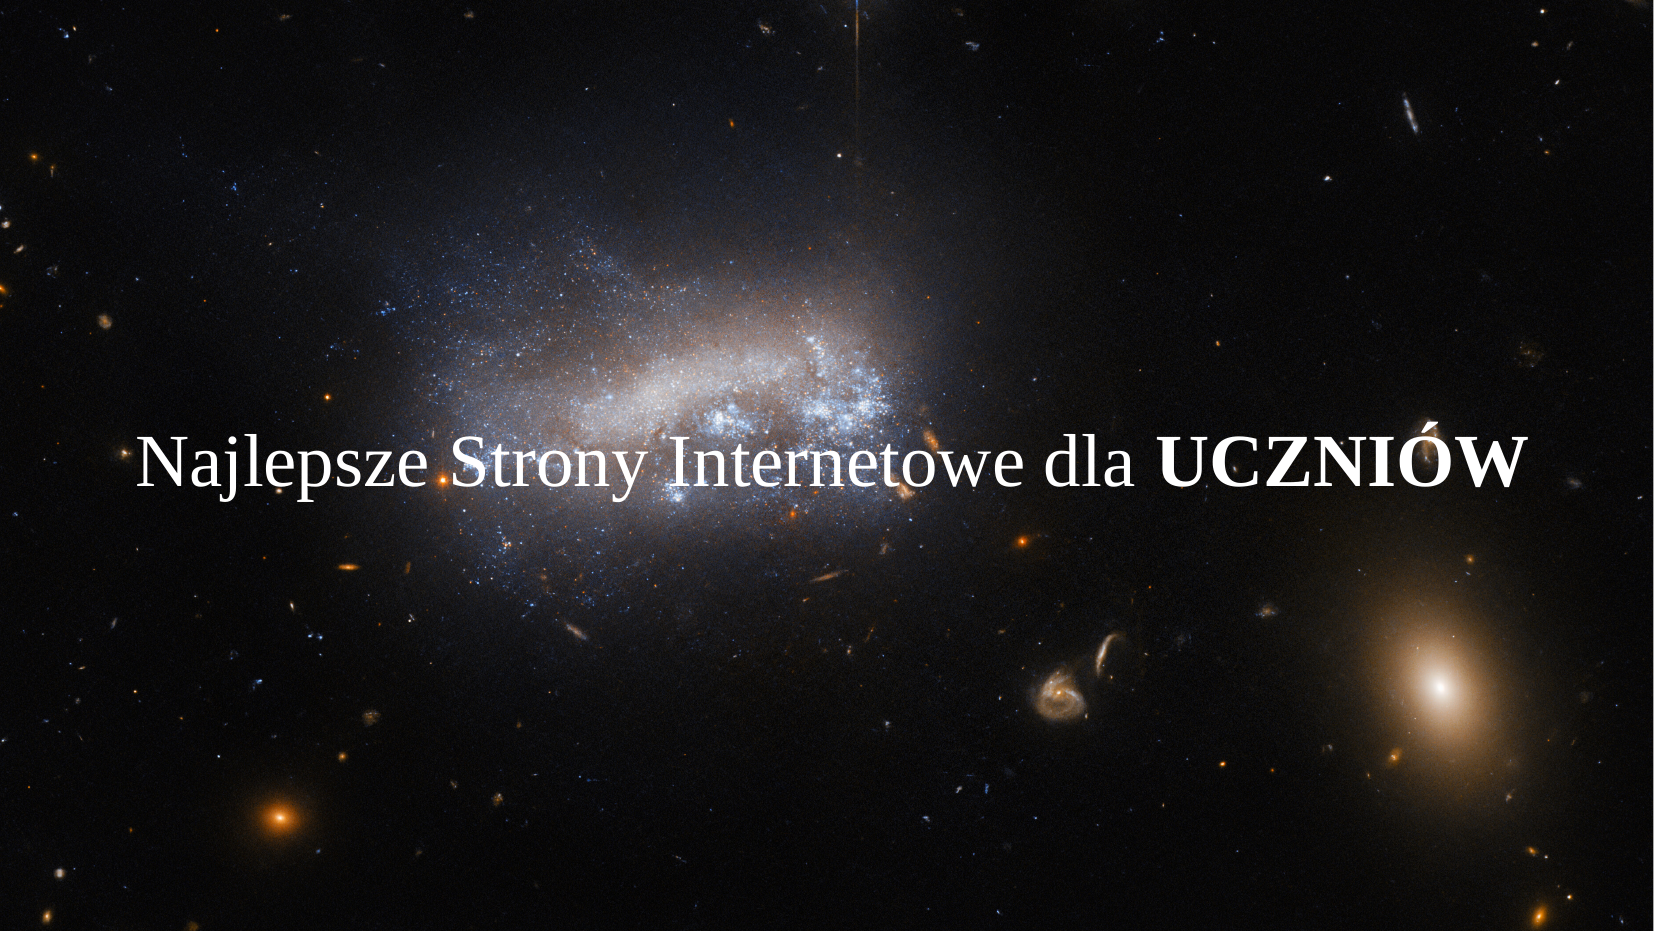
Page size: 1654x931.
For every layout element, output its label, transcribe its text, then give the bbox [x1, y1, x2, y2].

picture [0, 0, 1654, 931]
title Najlepsze Strony Internetowe dla UCZNIÓW [88, 383, 1577, 540]
